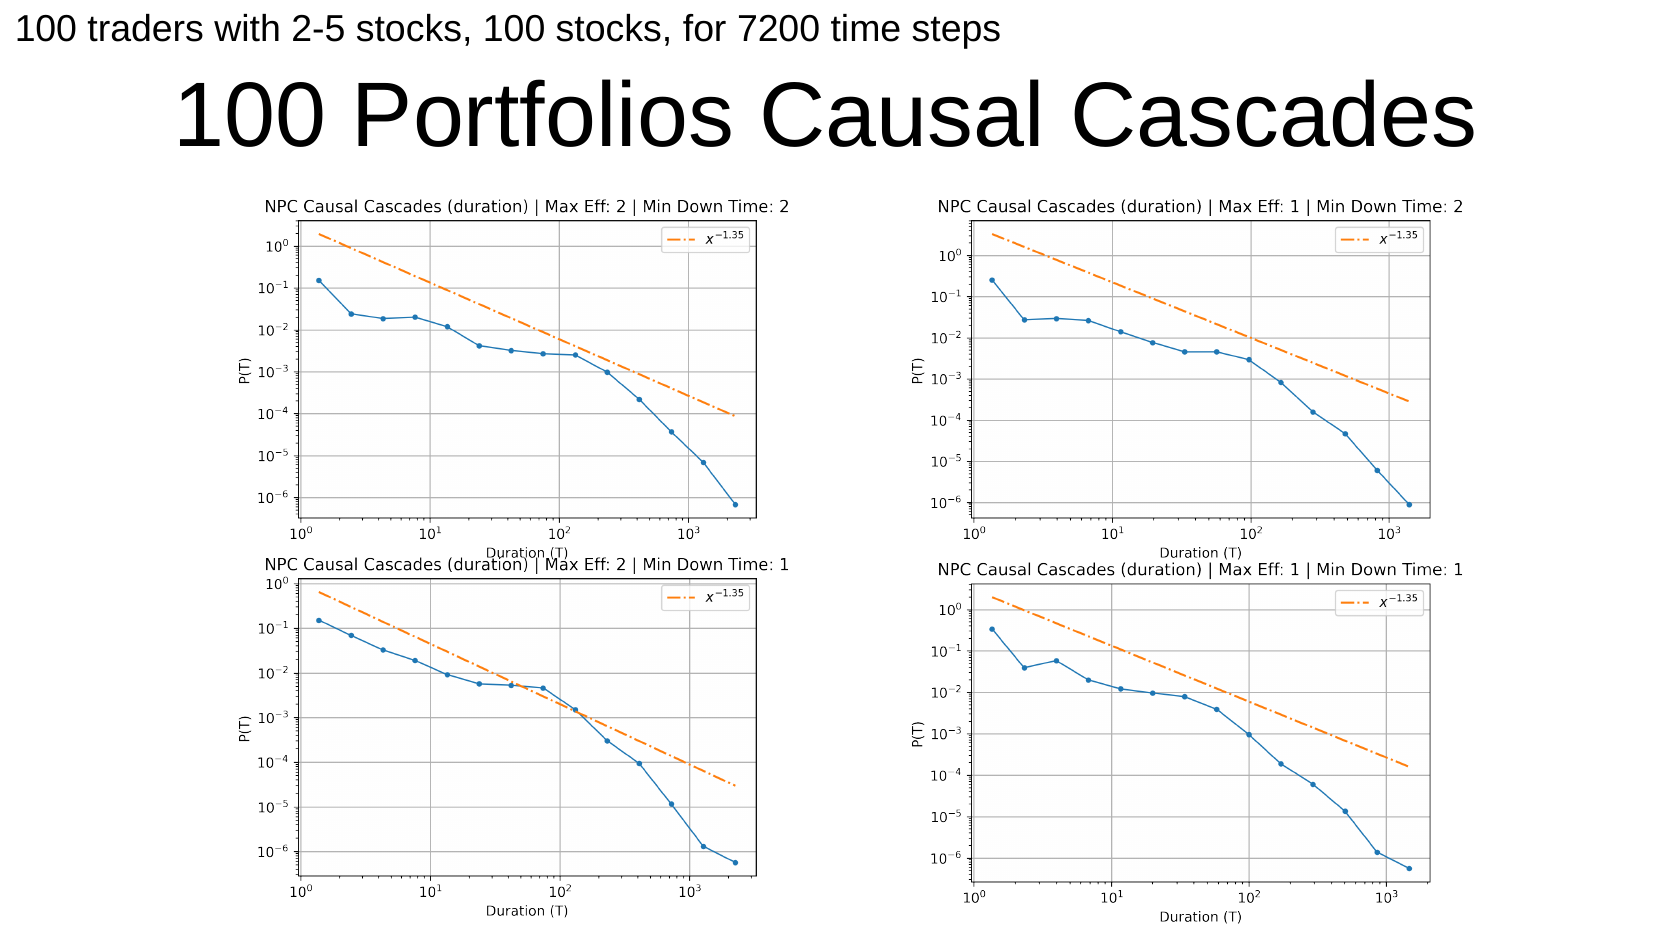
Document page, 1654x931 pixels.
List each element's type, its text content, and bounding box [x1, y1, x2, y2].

title 100 Portfolios Causal Cascades [82, 37, 1571, 193]
picture [224, 173, 815, 925]
picture [897, 173, 1489, 931]
text_box 100 traders with 2-5 stocks, 100 stocks, for 7200 time steps [0, 0, 1038, 57]
